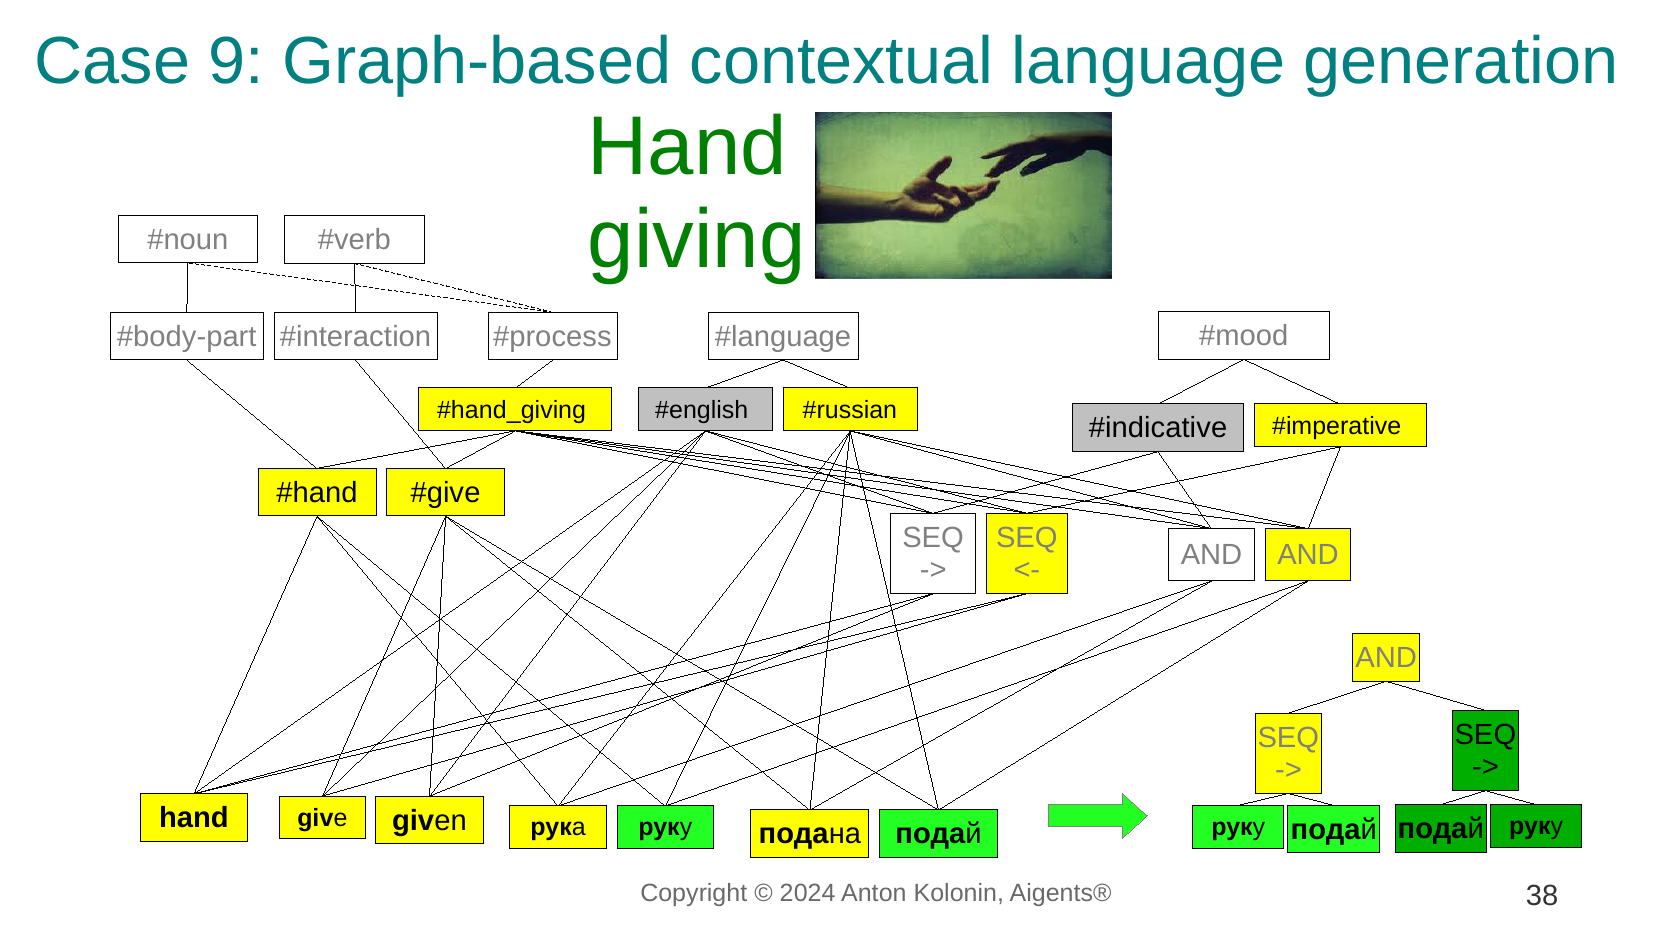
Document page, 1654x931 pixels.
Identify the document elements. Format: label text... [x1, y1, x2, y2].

text_box #hand [258, 468, 377, 516]
text_box SEQ <- [986, 513, 1068, 594]
picture [843, 112, 1112, 279]
text_box #noun [118, 215, 258, 263]
text_box [1048, 793, 1148, 839]
text_box подай [879, 809, 998, 858]
text_box #body-part [110, 312, 264, 360]
text_box AND [1352, 633, 1420, 682]
text_box руку [1192, 805, 1284, 849]
text_box #verb [284, 215, 425, 264]
text_box #process [488, 312, 618, 360]
text_box given [375, 796, 484, 844]
text_box #english [638, 387, 773, 431]
text_box AND [1168, 528, 1255, 581]
text_box Case 9: Graph-based contextual language generation [0, 0, 1654, 121]
text_box SEQ -> [1255, 713, 1322, 794]
text_box руку [1490, 804, 1582, 848]
text_box руку [617, 805, 714, 849]
text_box подай [1287, 805, 1380, 853]
text_box SEQ -> [890, 513, 976, 594]
text_box #interaction [274, 312, 438, 360]
text_box подана [750, 809, 869, 858]
text_box #indicative [1072, 403, 1244, 452]
text_box #mood [1158, 311, 1330, 360]
text_box #hand_giving [418, 387, 612, 431]
text_box #russian [783, 387, 918, 431]
text_box #give [386, 468, 505, 516]
text_box AND [1265, 528, 1351, 581]
text_box give [279, 796, 366, 839]
text_box hand [140, 793, 248, 842]
text_box рука [509, 805, 607, 849]
text_box #language [708, 312, 859, 360]
text_box #imperative [1254, 403, 1427, 447]
text_box подай [1395, 804, 1487, 853]
text_box Hand giving [573, 92, 843, 293]
text_box SEQ -> [1452, 710, 1519, 791]
